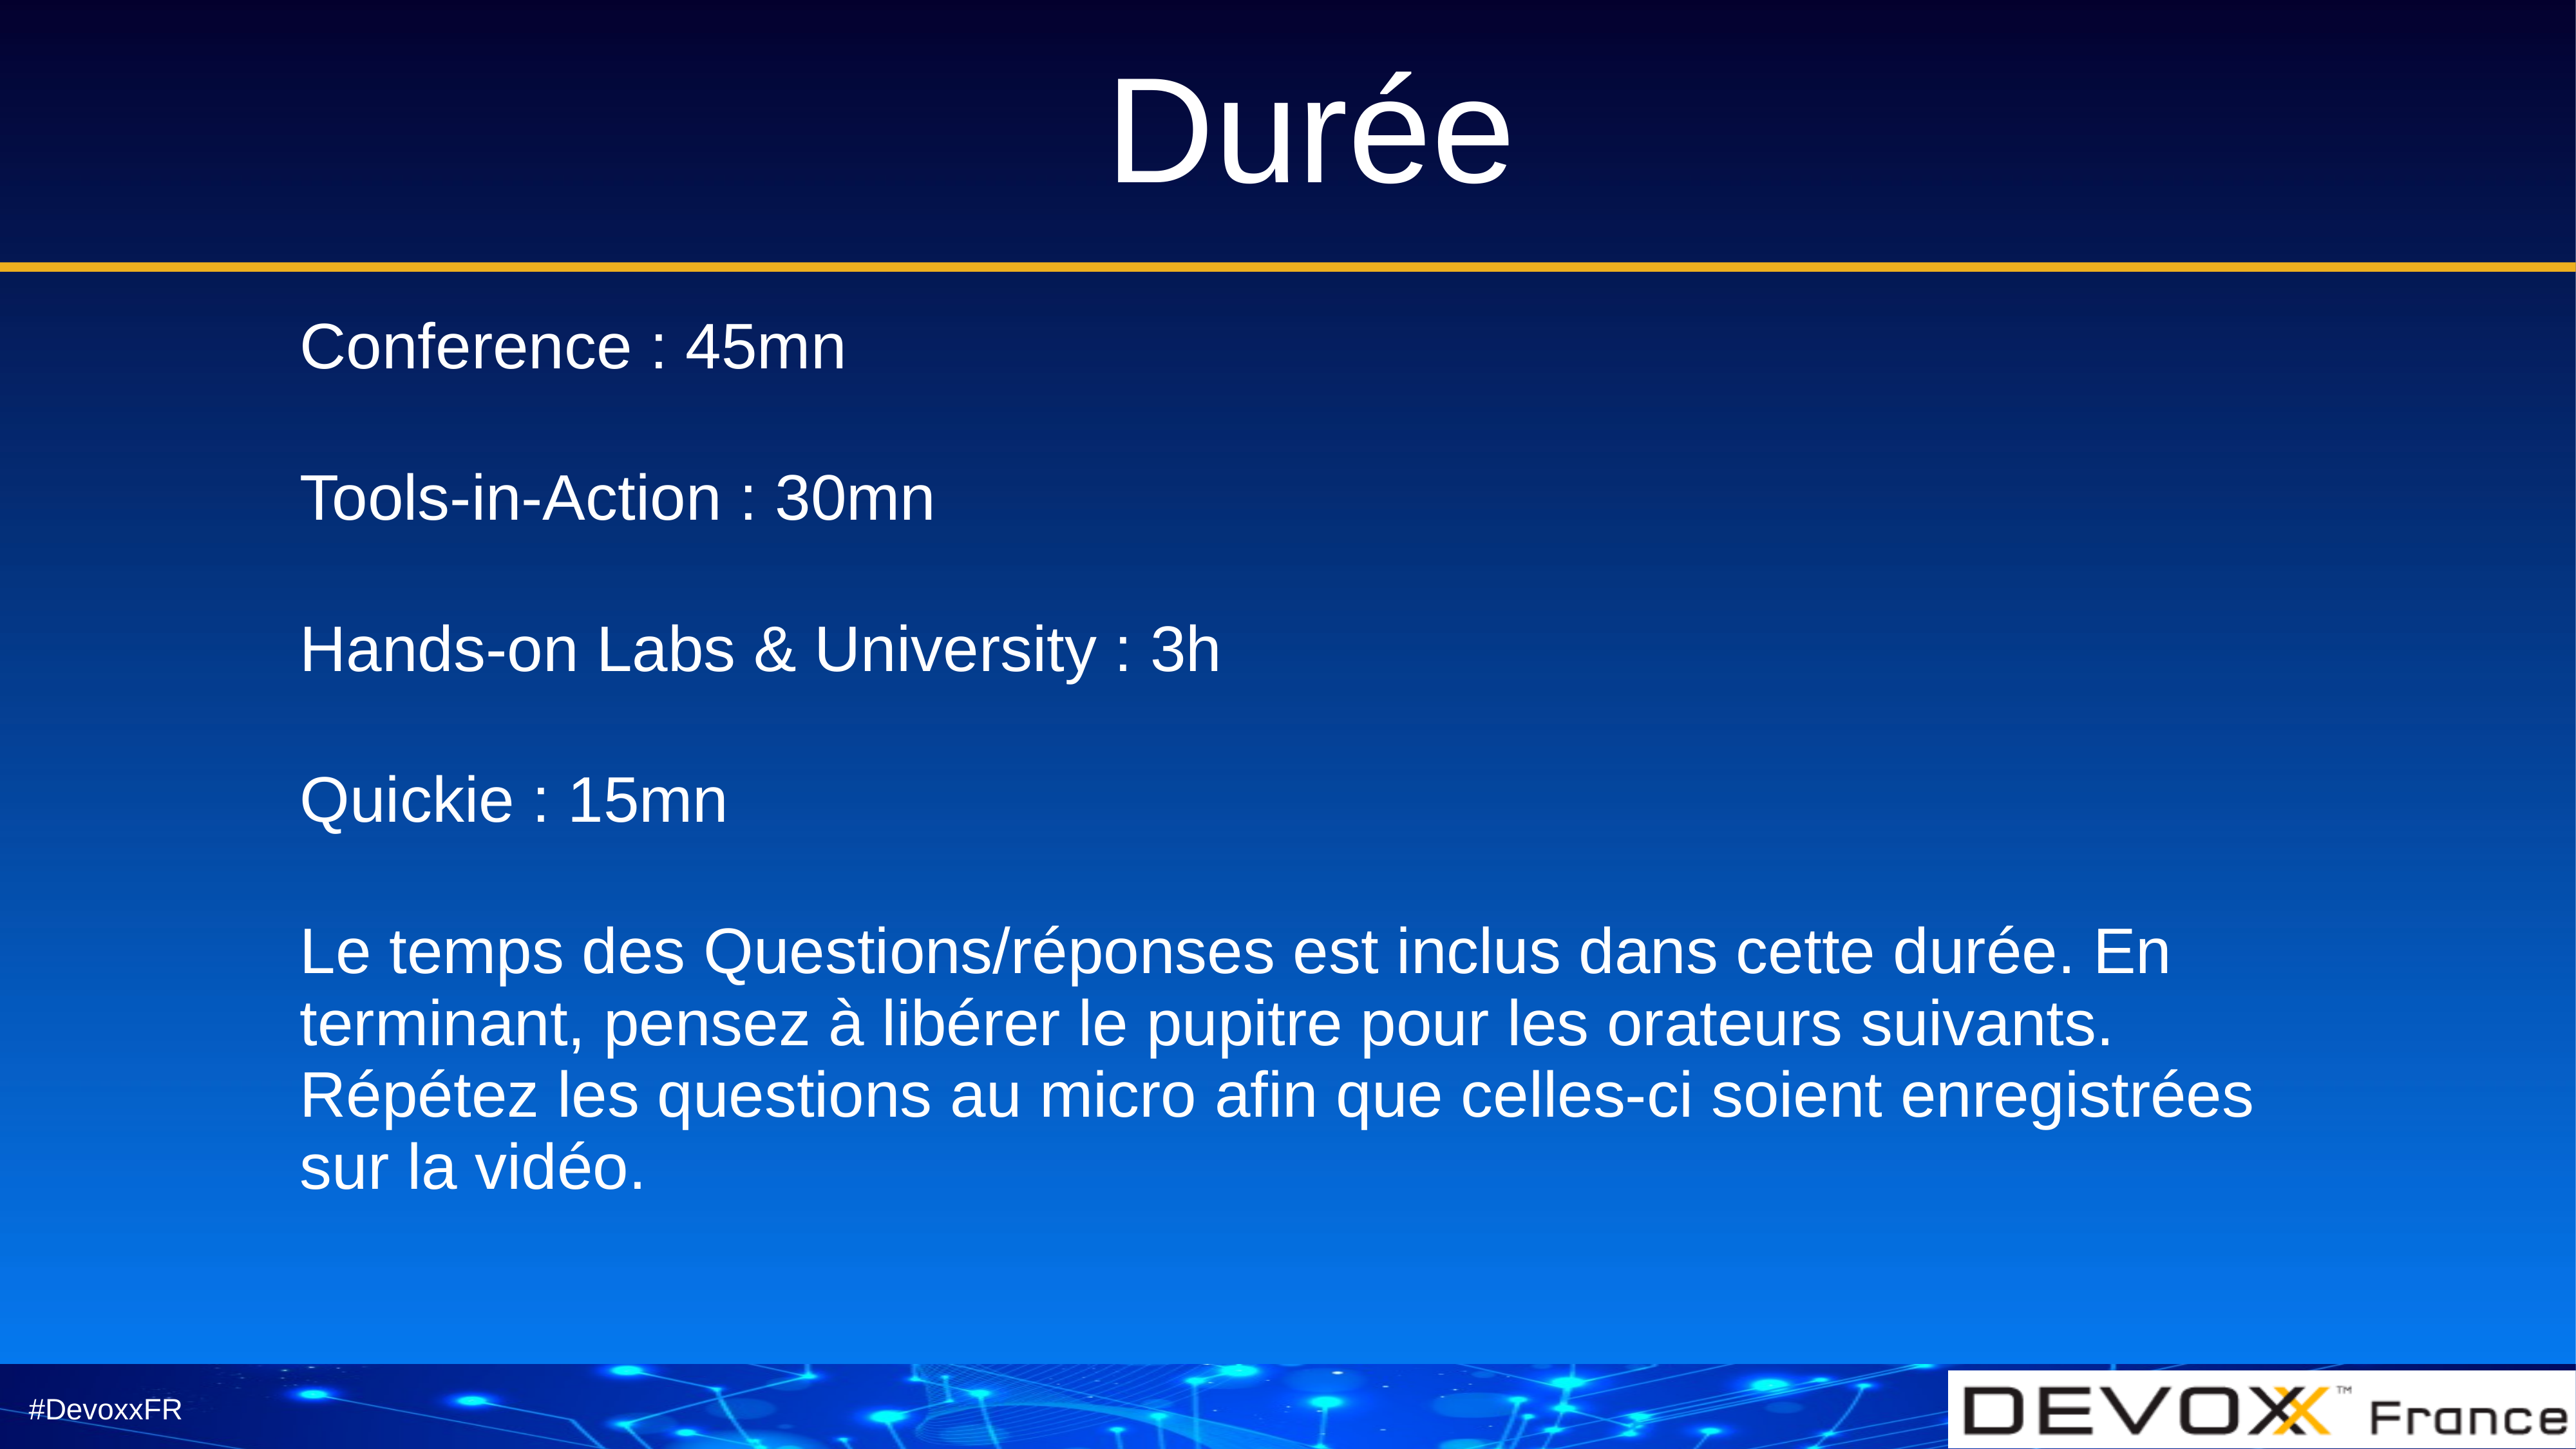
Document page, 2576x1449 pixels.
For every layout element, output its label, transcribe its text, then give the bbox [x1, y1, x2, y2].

picture [0, 0, 2576, 262]
picture [1316, 1445, 1324, 1448]
picture [0, 272, 2576, 1449]
list Conference : 45mn Tools-in-Action : 30mn Hands-on Labs & University : 3h Quickie : 15mn Le temps des Questions/réponses est inclus dans cette durée. En terminant, pensez à libérer le pupitre pour les orateurs suivants. Répétez les questions au micro afin que celles-ci soient enregistrées sur la vidéo. [299, 310, 2322, 1326]
title Durée [299, 14, 2322, 247]
picture [748, 1440, 758, 1443]
picture [755, 1445, 766, 1449]
